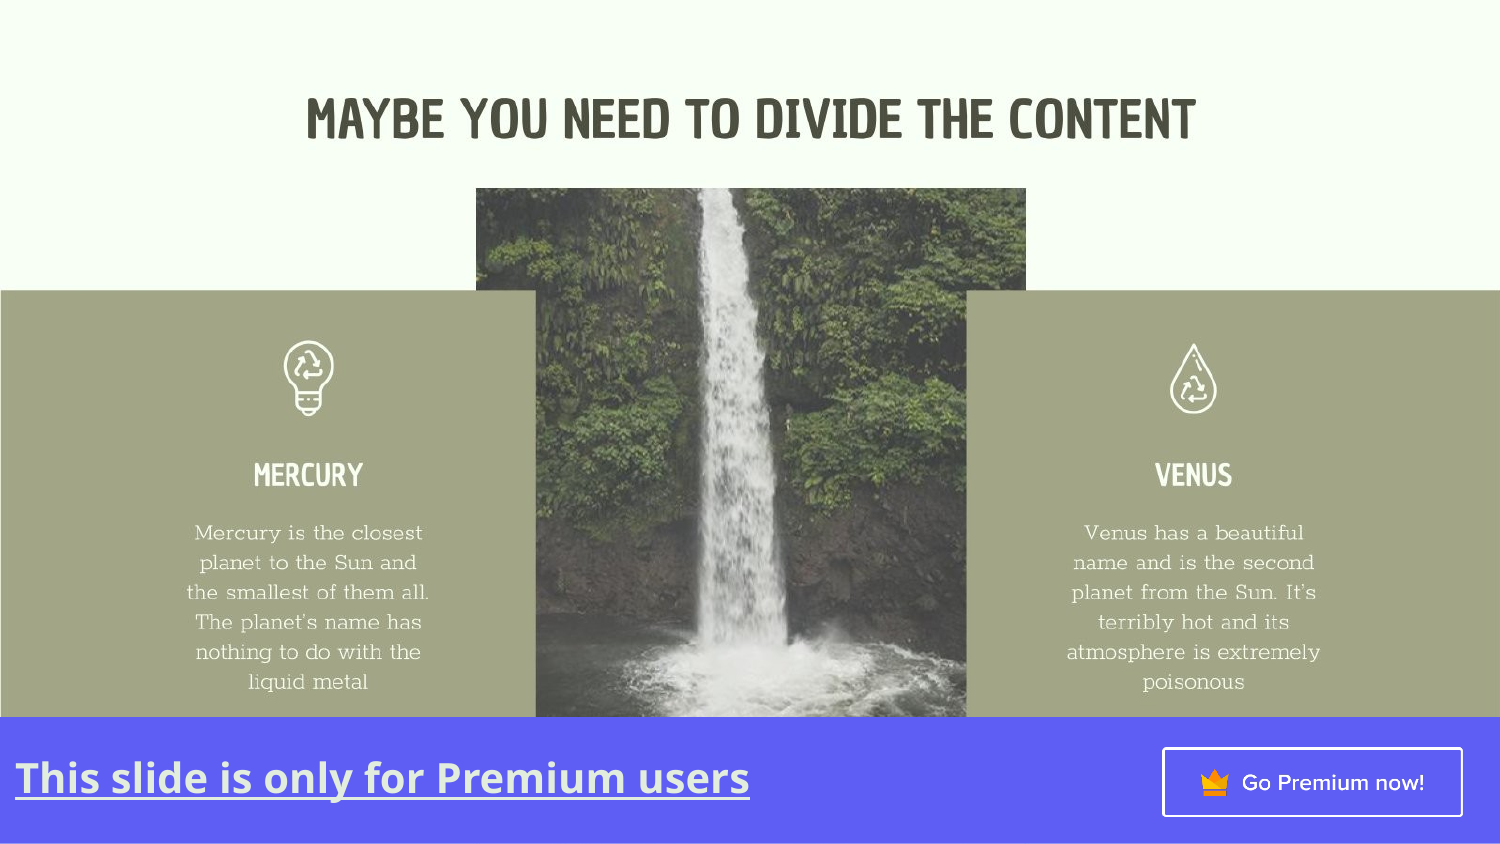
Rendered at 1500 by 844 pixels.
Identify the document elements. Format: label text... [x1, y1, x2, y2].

picture [1162, 747, 1463, 817]
text_box This slide is only for Premium users [0, 717, 1500, 844]
picture [0, 0, 1500, 717]
